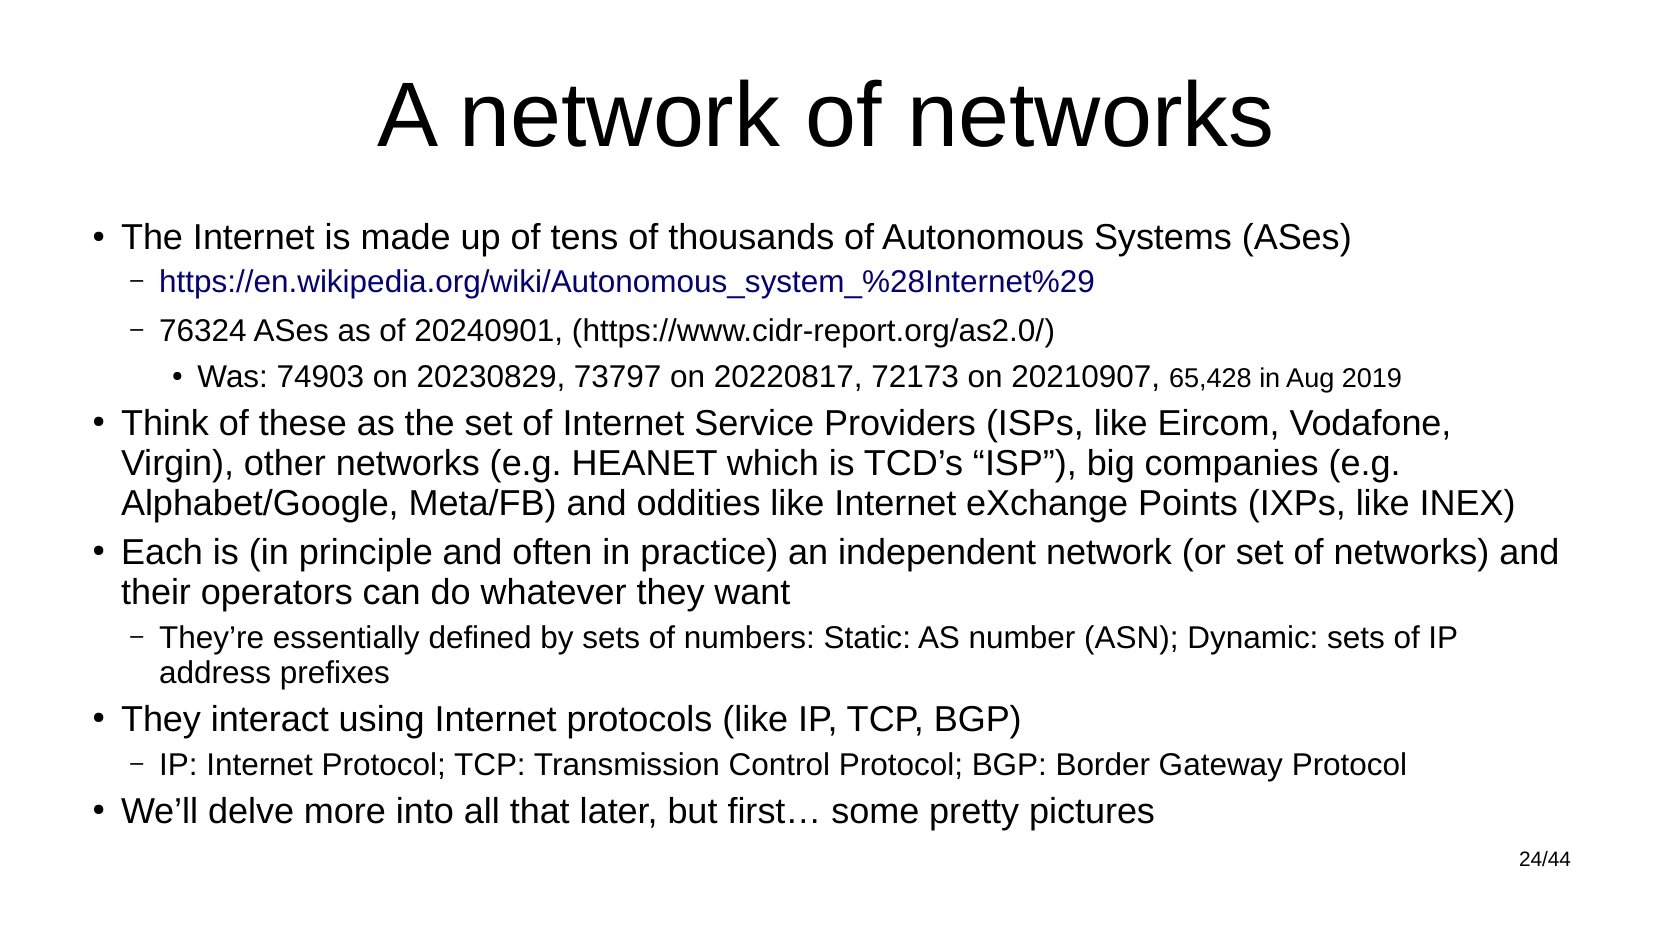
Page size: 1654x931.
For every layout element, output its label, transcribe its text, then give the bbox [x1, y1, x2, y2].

title A network of networks [82, 37, 1571, 193]
list The Internet is made up of tens of thousands of Autonomous Systems (ASes) https://en.wikipedia.org/wiki/Autonomous_system_%28Internet%29 76324 ASes as of 20240901, (https://www.cidr-report.org/as2.0/) Was: 74903 on 20230829, 73797 on 20220817, 72173 on 20210907, 65,428 in Aug 2019 Think of these as the set of Internet Service Providers (ISPs, like Eircom, Vodafone, Virgin), other networks (e.g. HEANET which is TCD’s “ISP”), big companies (e.g. Alphabet/Google, Meta/FB) and oddities like Internet eXchange Points (IXPs, like INEX) Each is (in principle and often in practice) an independent network (or set of networks) and their operators can do whatever they want They’re essentially defined by sets of numbers: Static: AS number (ASN); Dynamic: sets of IP address prefixes They interact using Internet protocols (like IP, TCP, BGP) IP: Internet Protocol; TCP: Transmission Control Protocol; BGP: Border Gateway Protocol We’ll delve more into all that later, but first… some pretty pictures [82, 217, 1571, 839]
